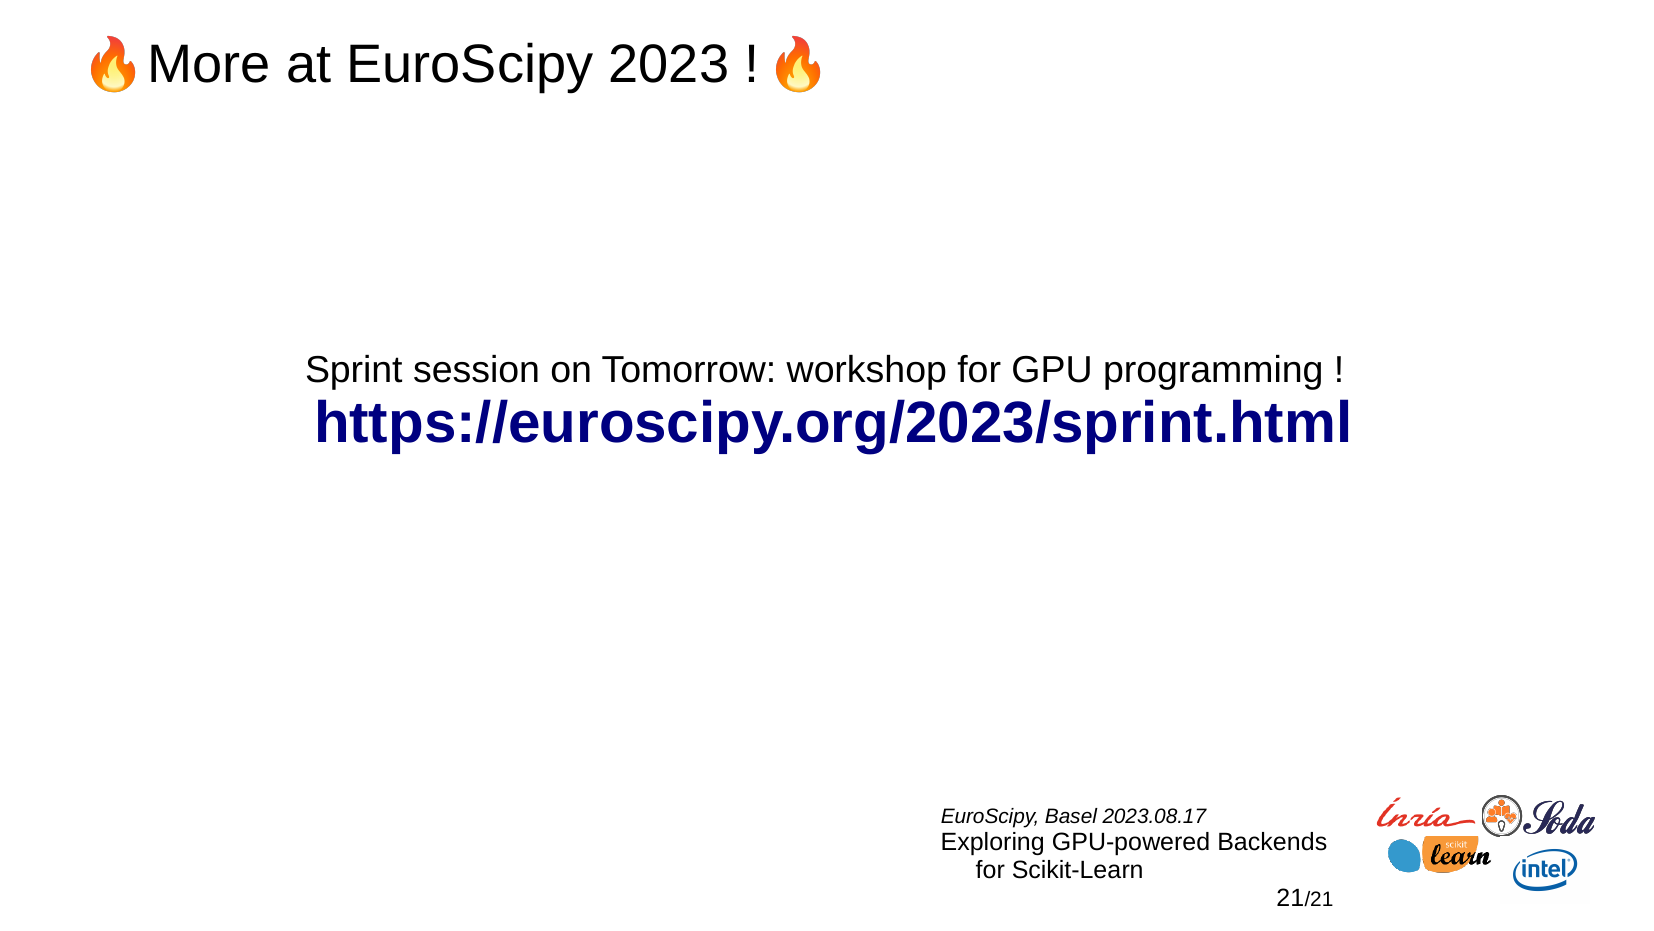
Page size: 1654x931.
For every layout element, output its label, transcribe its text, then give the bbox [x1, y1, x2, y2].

text_box Sprint session on Tomorrow: workshop for GPU programming ! https://euroscipy.org/2023/sprint.html [290, 340, 1401, 577]
picture [768, 34, 828, 94]
text_box EuroScipy, Basel 2023.08.17 Exploring GPU-powered Backends for Scikit-Learn 21/21 [862, 713, 1654, 931]
text_box More at EuroScipy 2023 ! [132, 25, 779, 114]
picture [83, 34, 143, 94]
